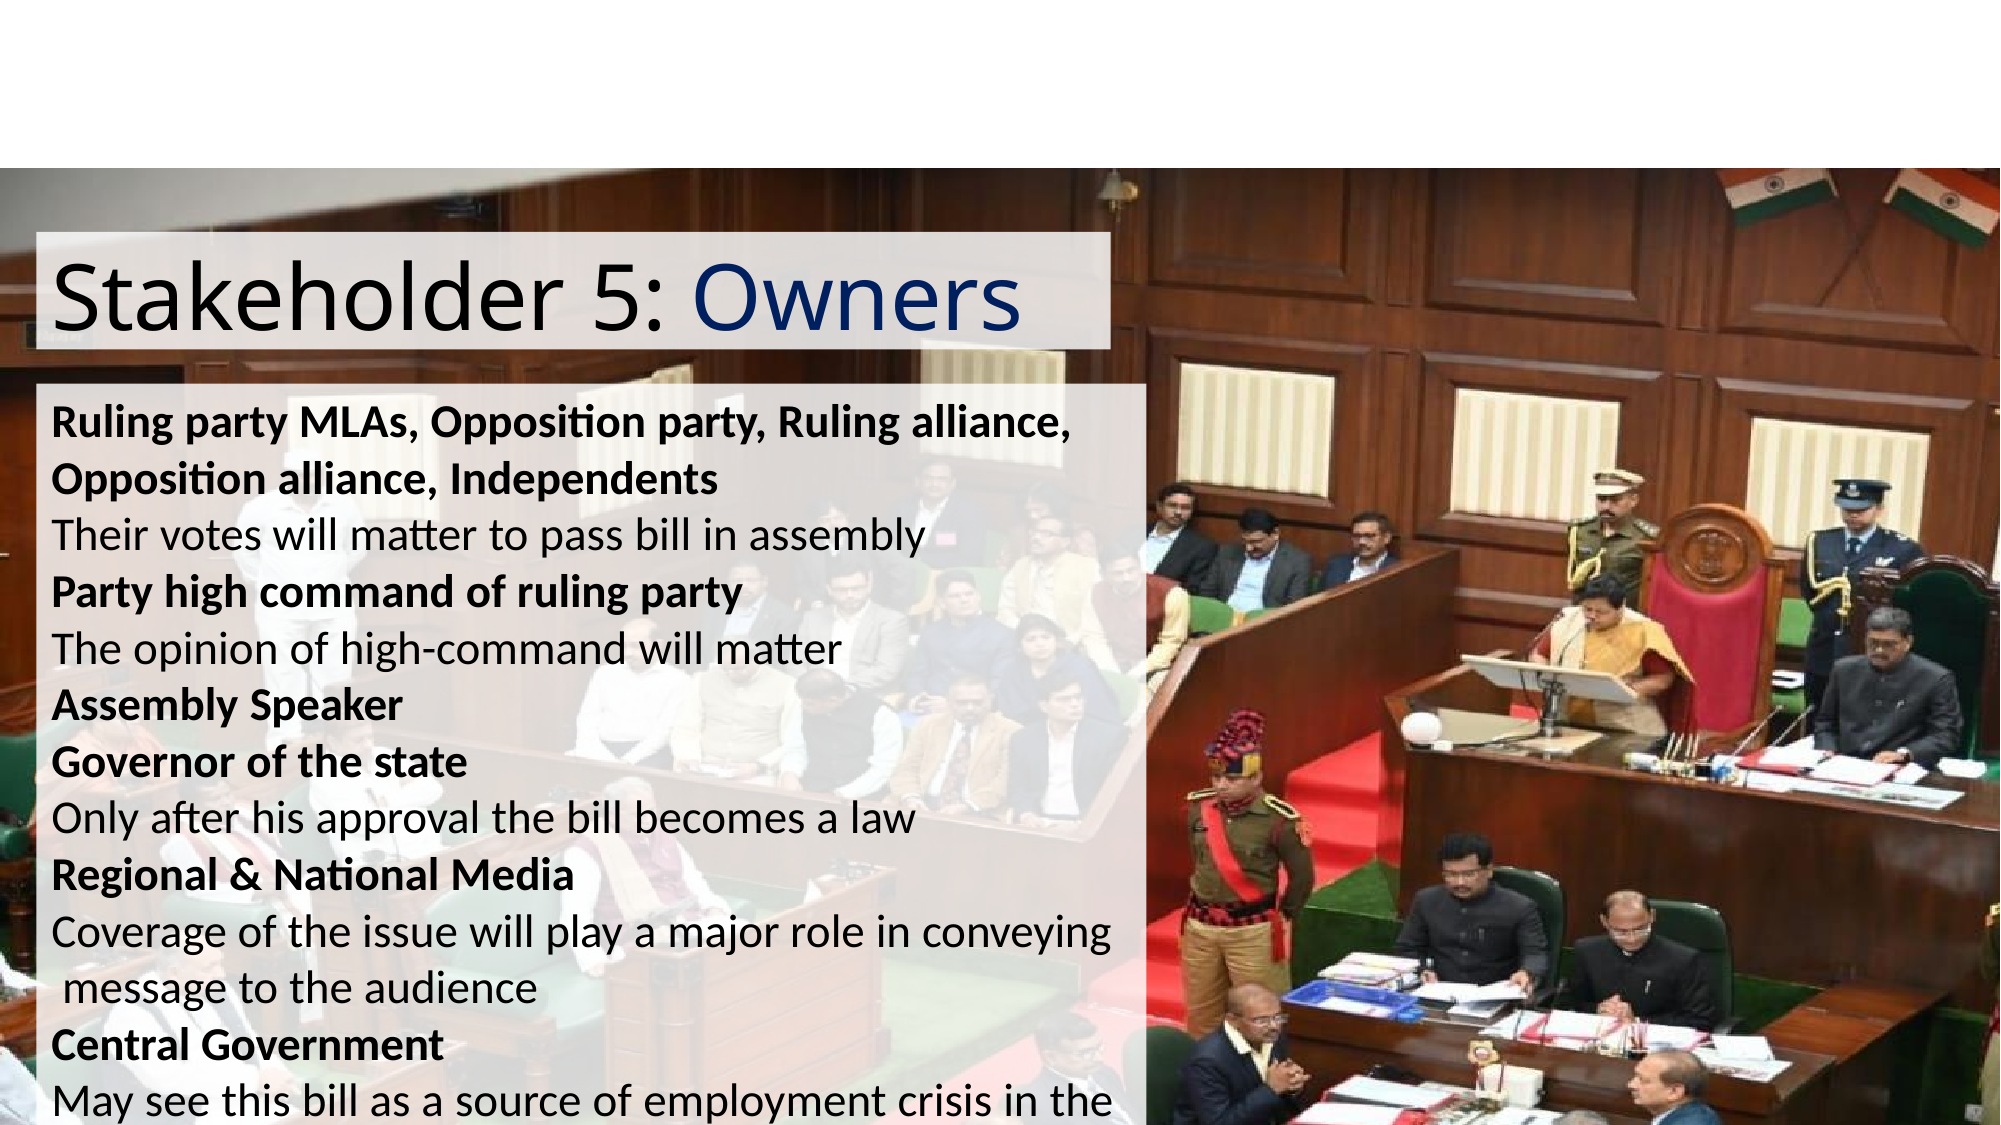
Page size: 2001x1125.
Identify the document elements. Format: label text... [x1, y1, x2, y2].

picture [0, 168, 2000, 1125]
text_box Ruling party MLAs, Opposition party, Ruling alliance, Opposition alliance, Independents Their votes will matter to pass bill in assembly Party high command of ruling party The opinion of high-command will matter Assembly Speaker Governor of the state Only after his approval the bill becomes a law Regional & National Media Coverage of the issue will play a major role in conveying message to the audience Central Government May see this bill as a source of employment crisis in the state [48, 387, 1123, 1125]
text_box [36, 383, 1147, 1125]
title Stakeholder 5: Owners [36, 231, 1111, 350]
